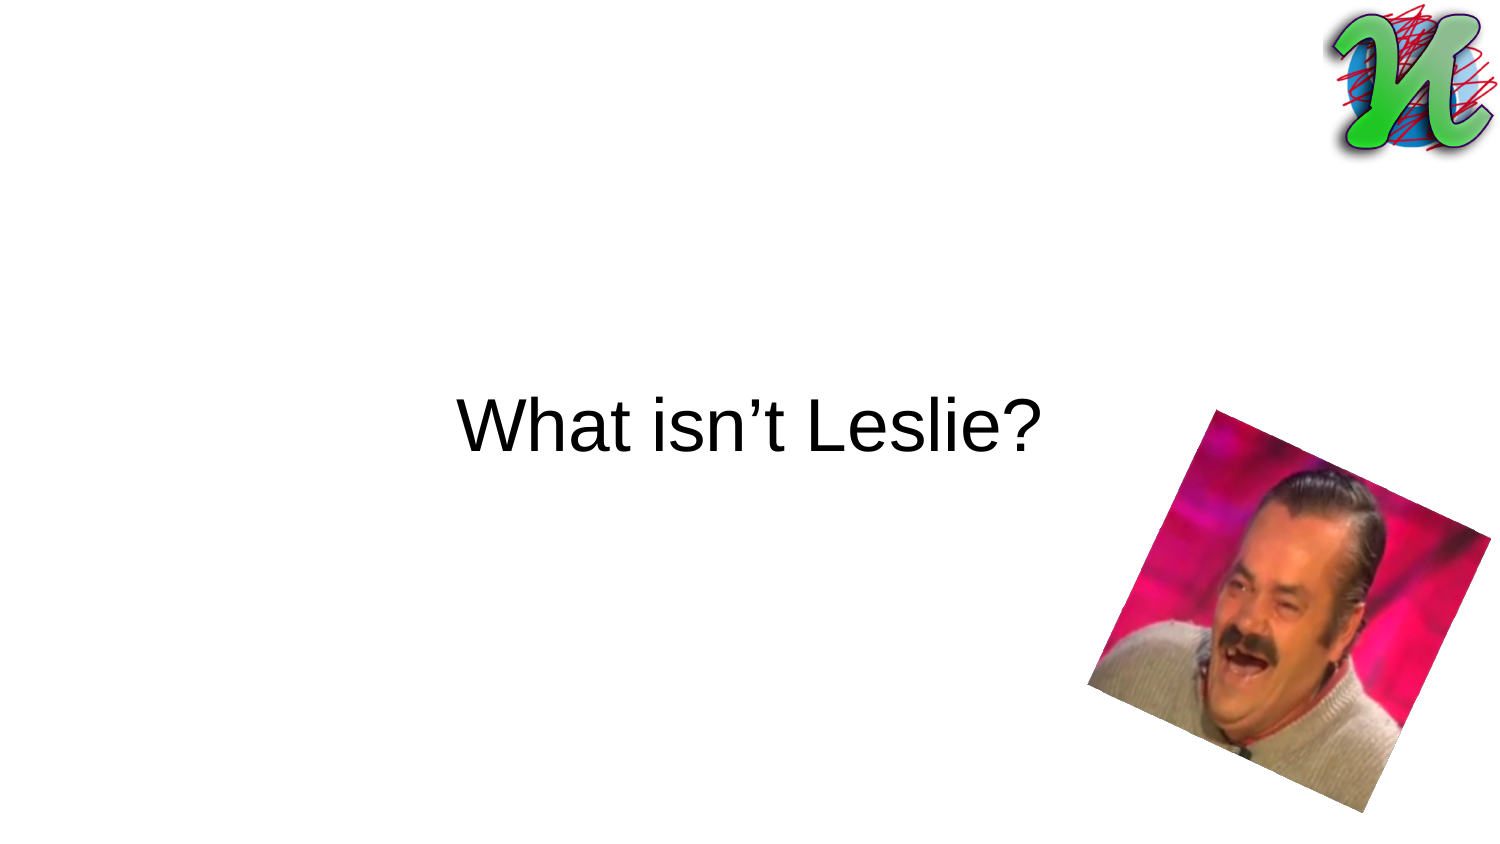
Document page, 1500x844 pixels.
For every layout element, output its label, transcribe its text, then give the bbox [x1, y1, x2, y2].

picture [1087, 409, 1491, 813]
picture [1322, 0, 1500, 170]
title What isn’t Leslie? [51, 352, 1449, 491]
